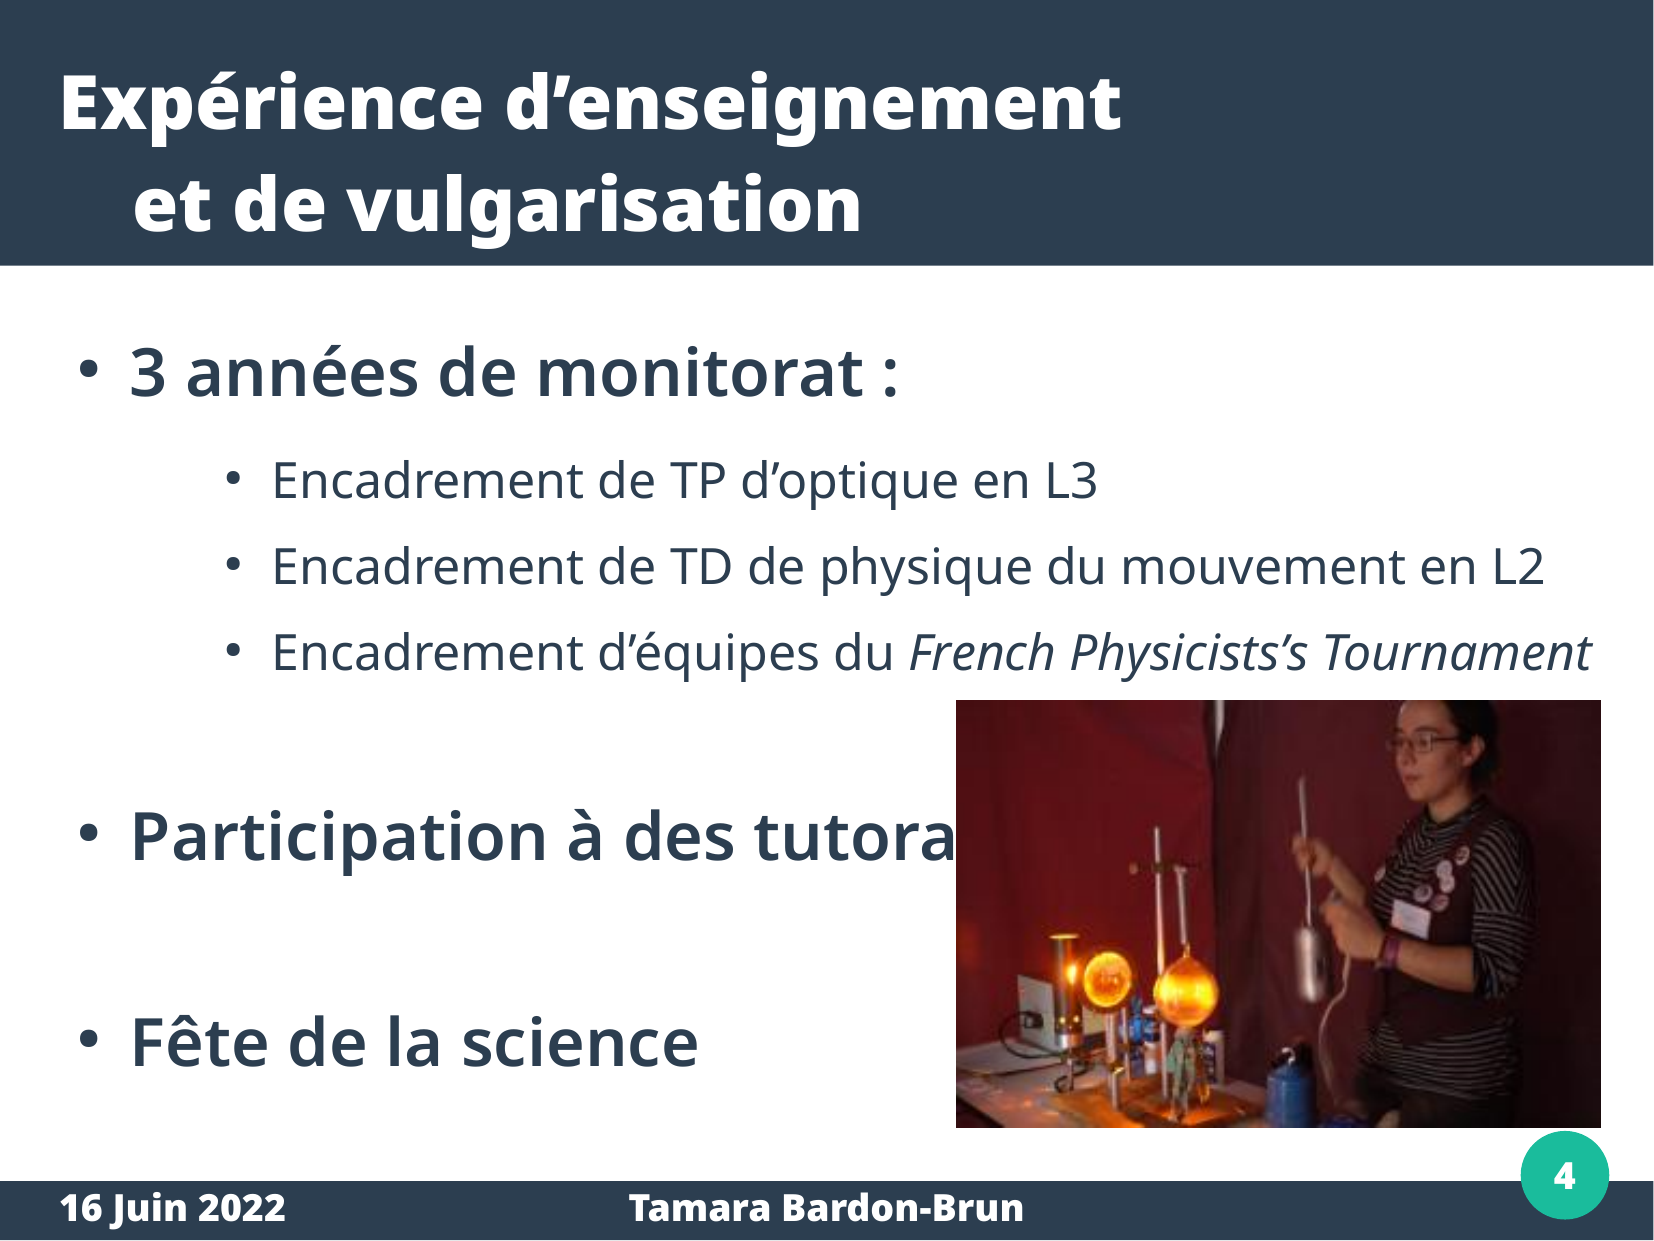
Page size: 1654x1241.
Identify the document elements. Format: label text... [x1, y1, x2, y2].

list 3 années de monitorat : Encadrement de TP d’optique en L3 Encadrement de TD de physique du mouvement en L2 Encadrement d’équipes du French Physicists’s Tournament Participation à des tutorats Fête de la science [59, 324, 1595, 1152]
title Expérience d’enseignement et de vulgarisation [59, 49, 1595, 207]
picture [956, 700, 1601, 1128]
